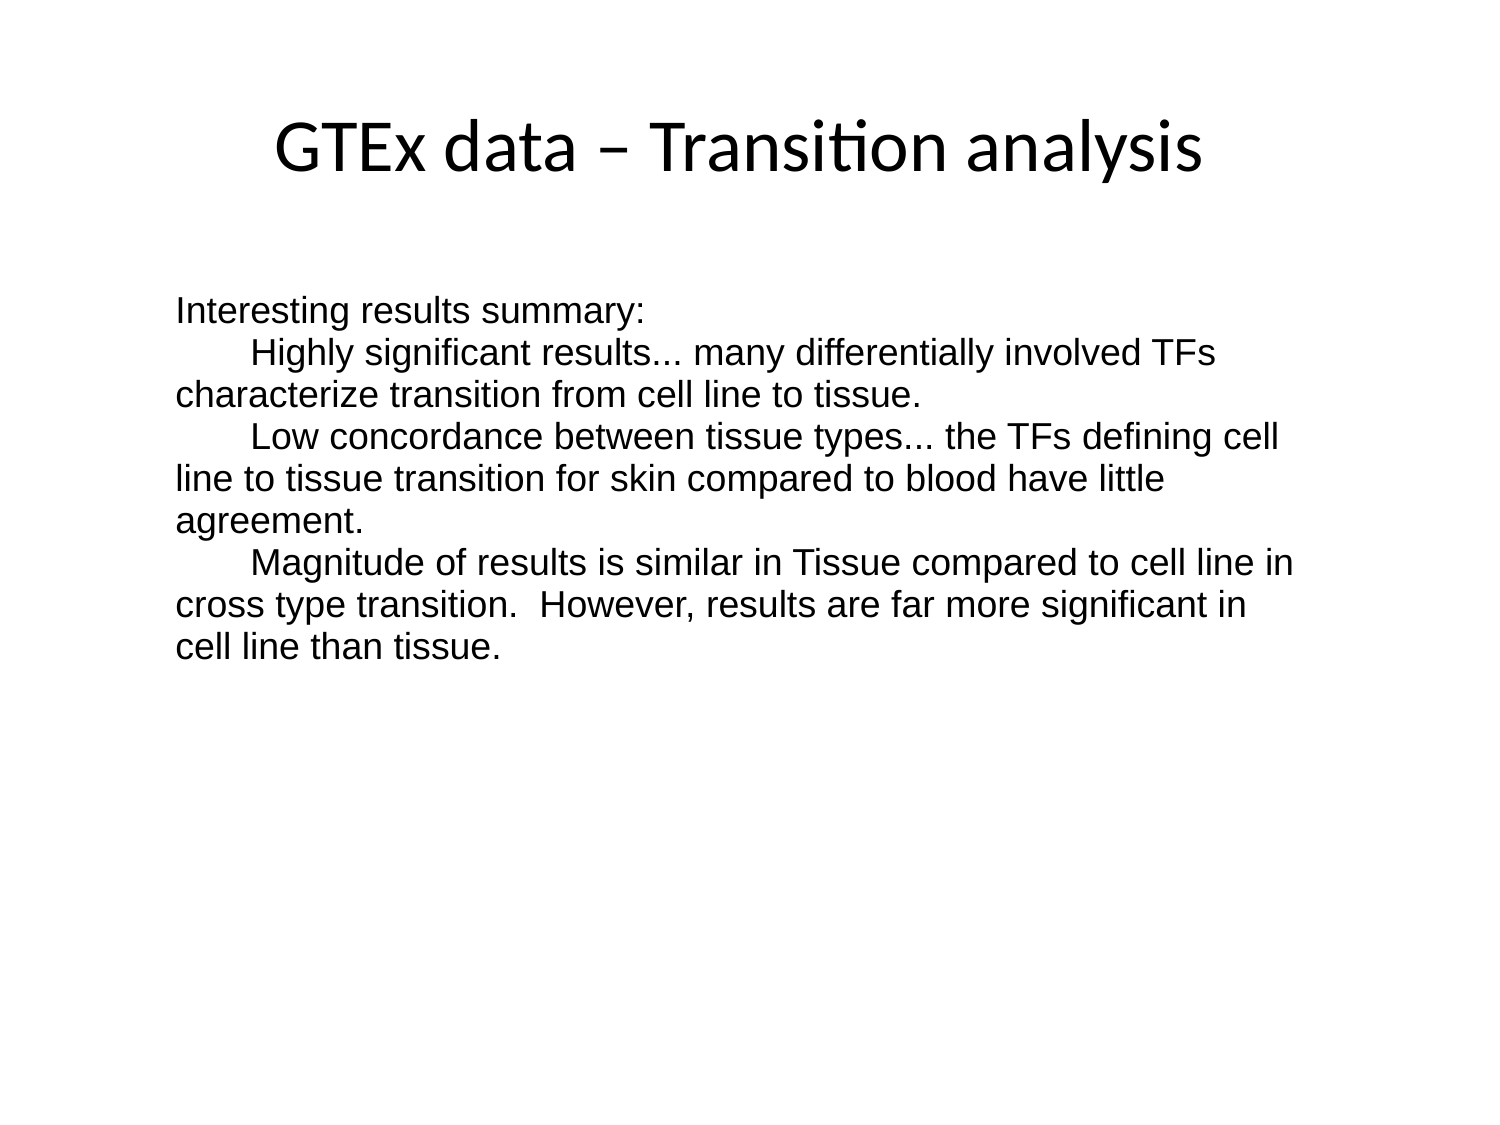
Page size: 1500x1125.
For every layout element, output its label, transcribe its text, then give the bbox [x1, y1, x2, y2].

title GTEx data – Transition analysis [101, 31, 1377, 273]
text_box Interesting results summary: Highly significant results... many differentially involved TFs characterize transition from cell line to tissue. Low concordance between tissue types... the TFs defining cell line to tissue transition for skin compared to blood have little agreement. Magnitude of results is similar in Tissue compared to cell line in cross type transition. However, results are far more significant in cell line than tissue. [160, 282, 1320, 676]
